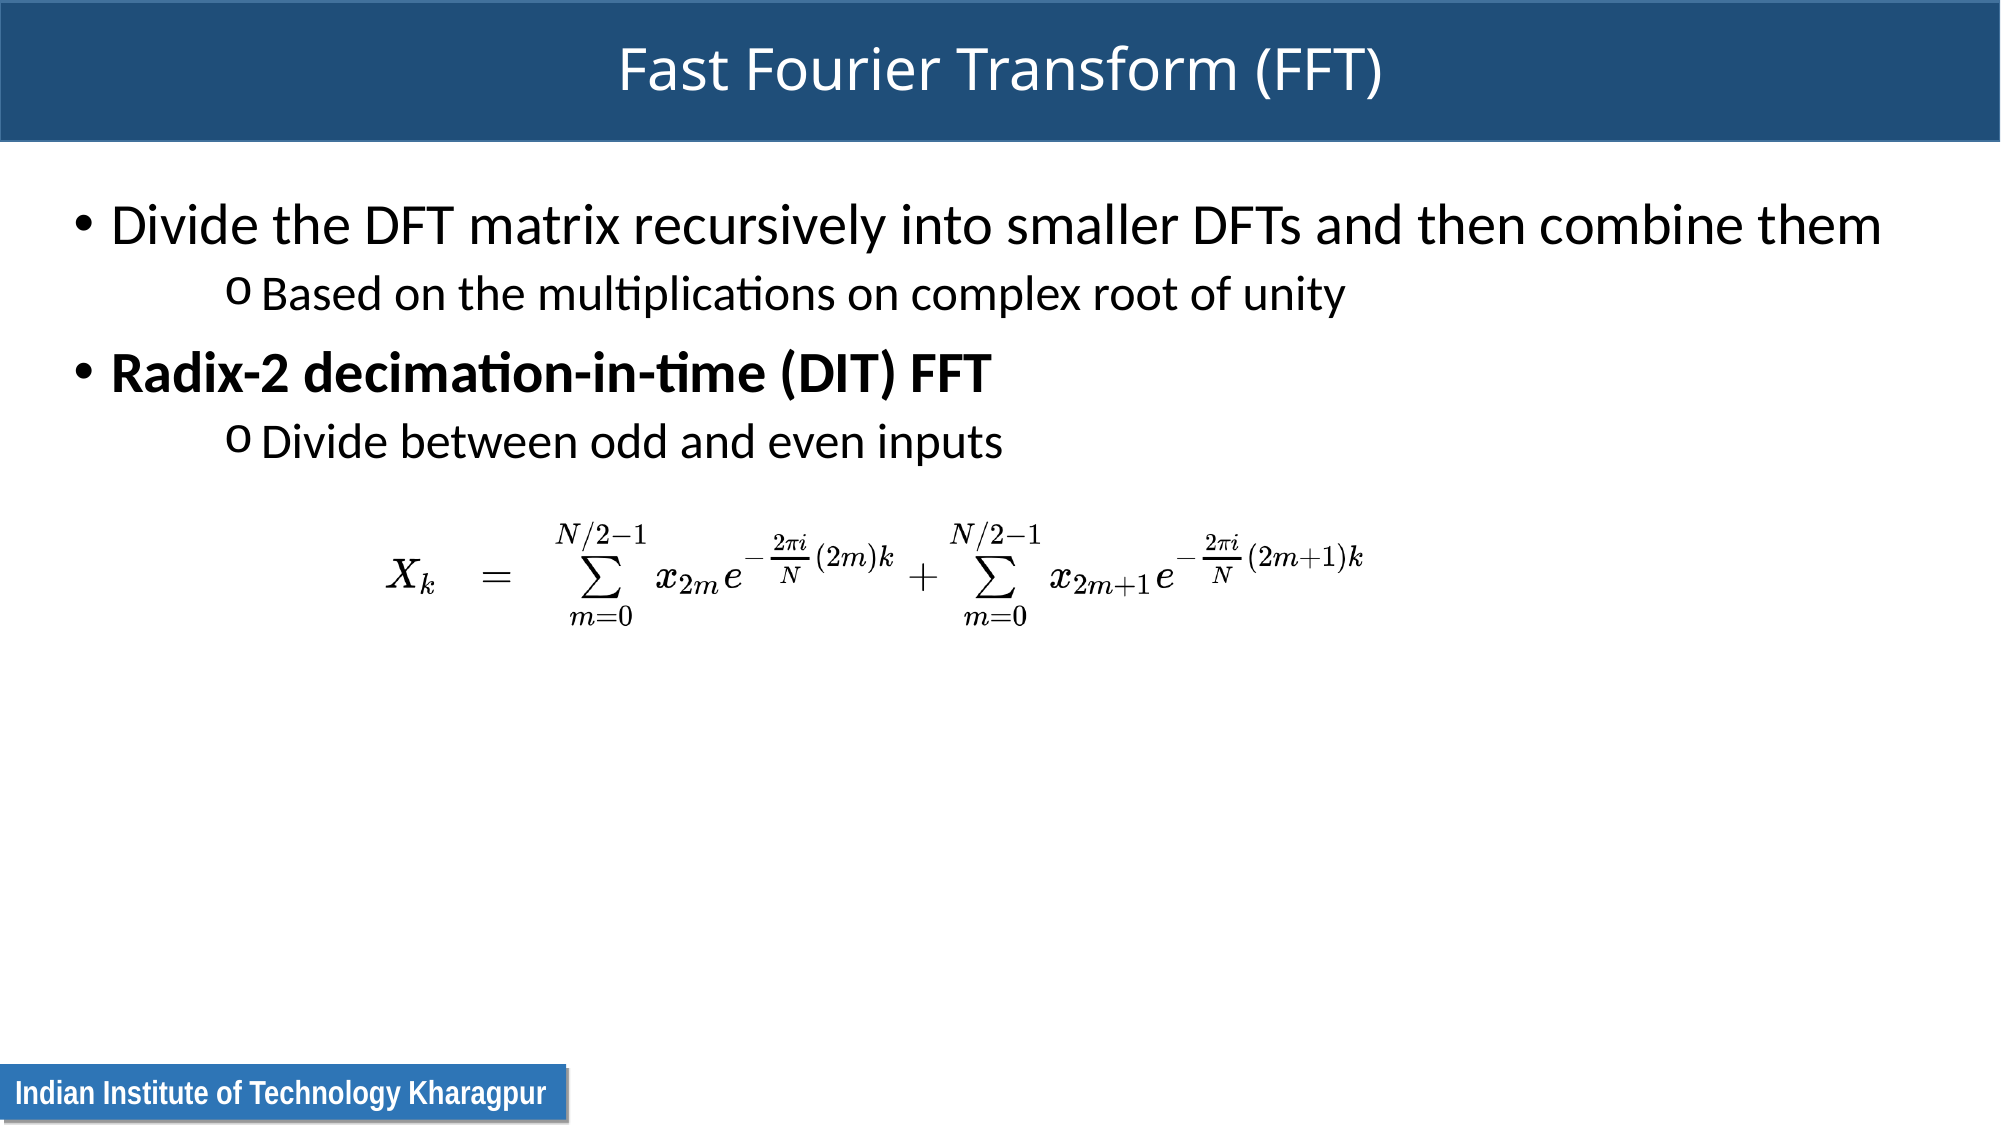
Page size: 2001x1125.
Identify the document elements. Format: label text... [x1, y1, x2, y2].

list Divide the DFT matrix recursively into smaller DFTs and then combine them Based on the multiplications on complex root of unity Radix-2 decimation-in-time (DIT) FFT Divide between odd and even inputs [58, 186, 1954, 1065]
picture [373, 510, 1374, 636]
title Fast Fourier Transform (FFT) [0, 1, 2000, 141]
